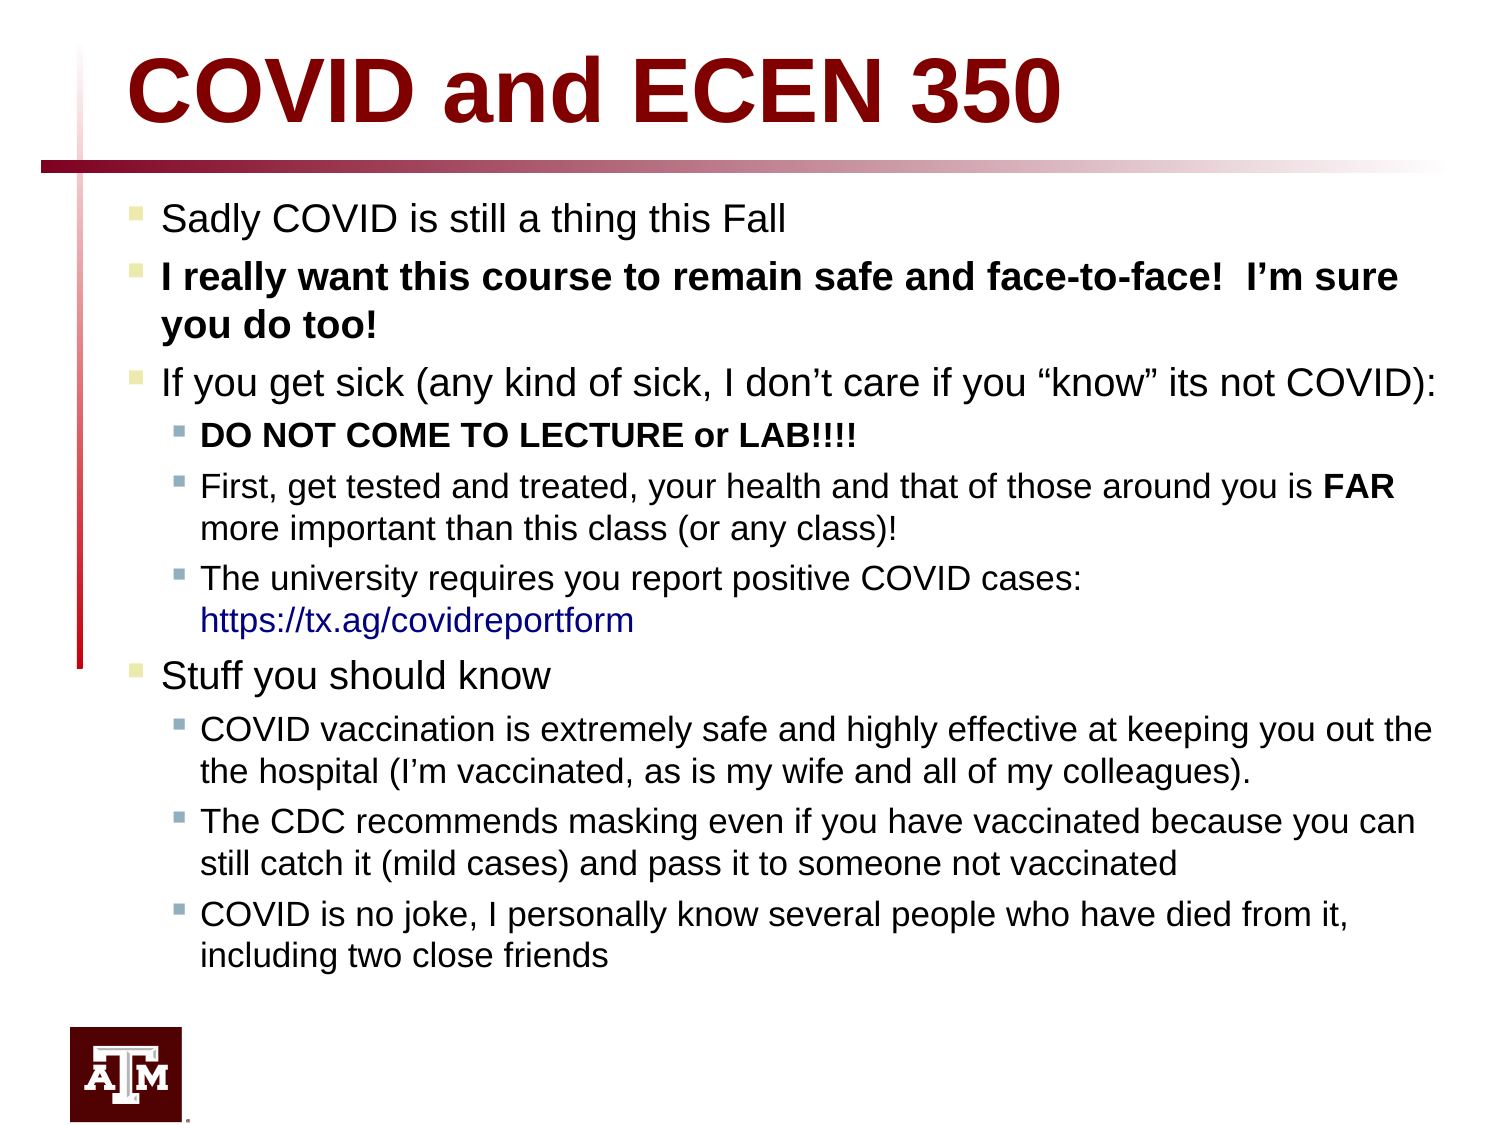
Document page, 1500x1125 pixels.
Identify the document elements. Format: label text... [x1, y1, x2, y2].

picture [60, 1023, 196, 1125]
title COVID and ECEN 350 [112, 15, 1468, 149]
list Sadly COVID is still a thing this Fall I really want this course to remain safe and face-to-face! I’m sure you do too! If you get sick (any kind of sick, I don’t care if you “know” its not COVID): DO NOT COME TO LECTURE or LAB!!!! First, get tested and treated, your health and that of those around you is FAR more important than this class (or any class)! The university requires you report positive COVID cases: https://tx.ag/covidreportform Stuff you should know COVID vaccination is extremely safe and highly effective at keeping you out the the hospital (I’m vaccinated, as is my wife and all of my colleagues). The CDC recommends masking even if you have vaccinated because you can still catch it (mild cases) and pass it to someone not vaccinated COVID is no joke, I personally know several people who have died from it, including two close friends [112, 184, 1469, 1036]
